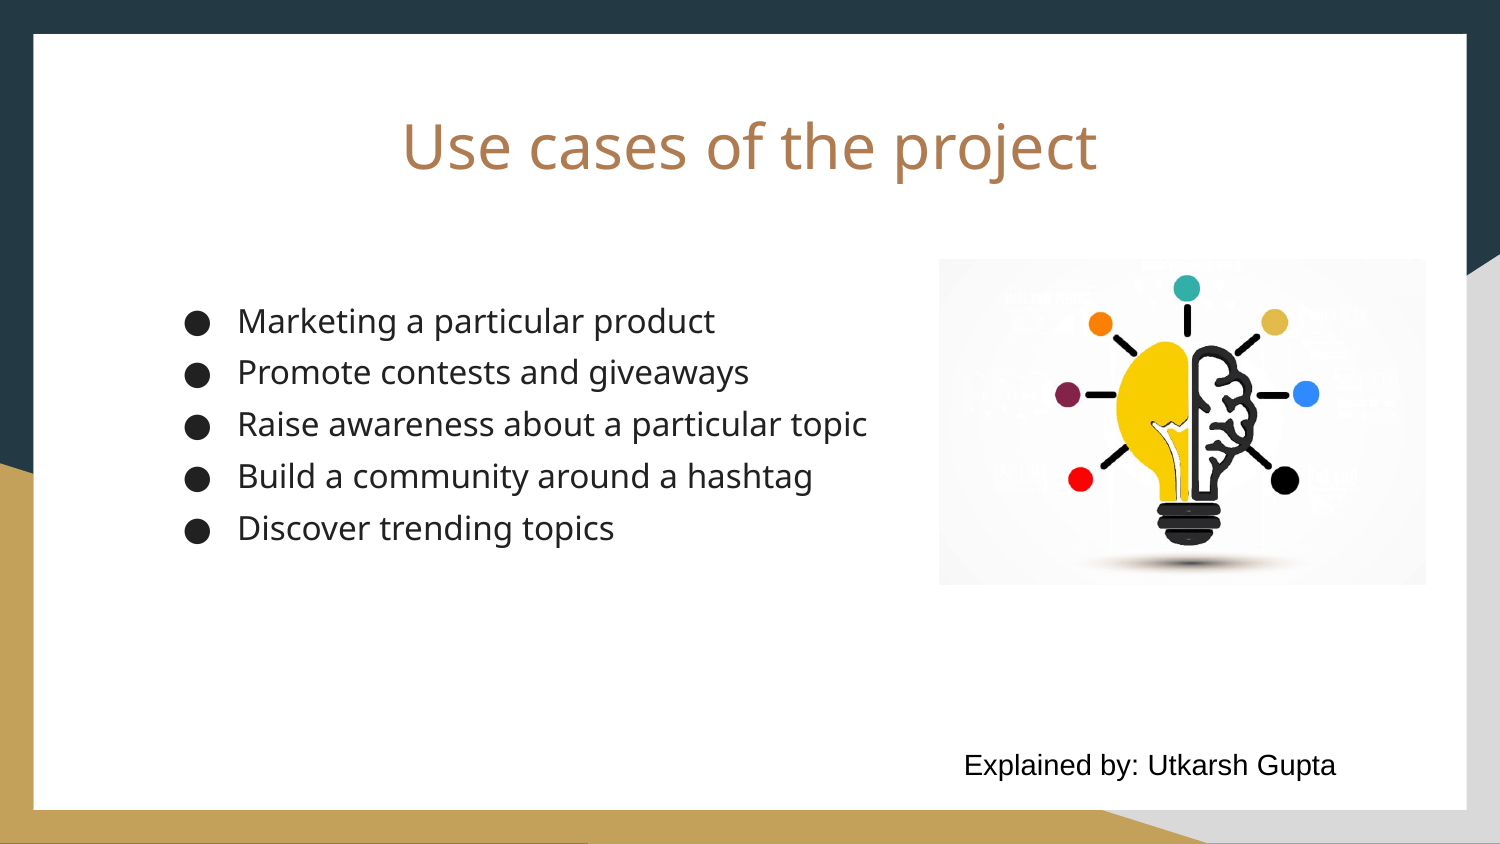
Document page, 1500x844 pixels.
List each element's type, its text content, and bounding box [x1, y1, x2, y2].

list Marketing a particular product Promote contests and giveaways Raise awareness about a particular topic Build a community around a hashtag Discover trending topics [147, 273, 893, 571]
text_box Explained by: Utkarsh Gupta [948, 731, 1441, 797]
title Use cases of the project [51, 91, 1449, 192]
picture [939, 259, 1426, 585]
